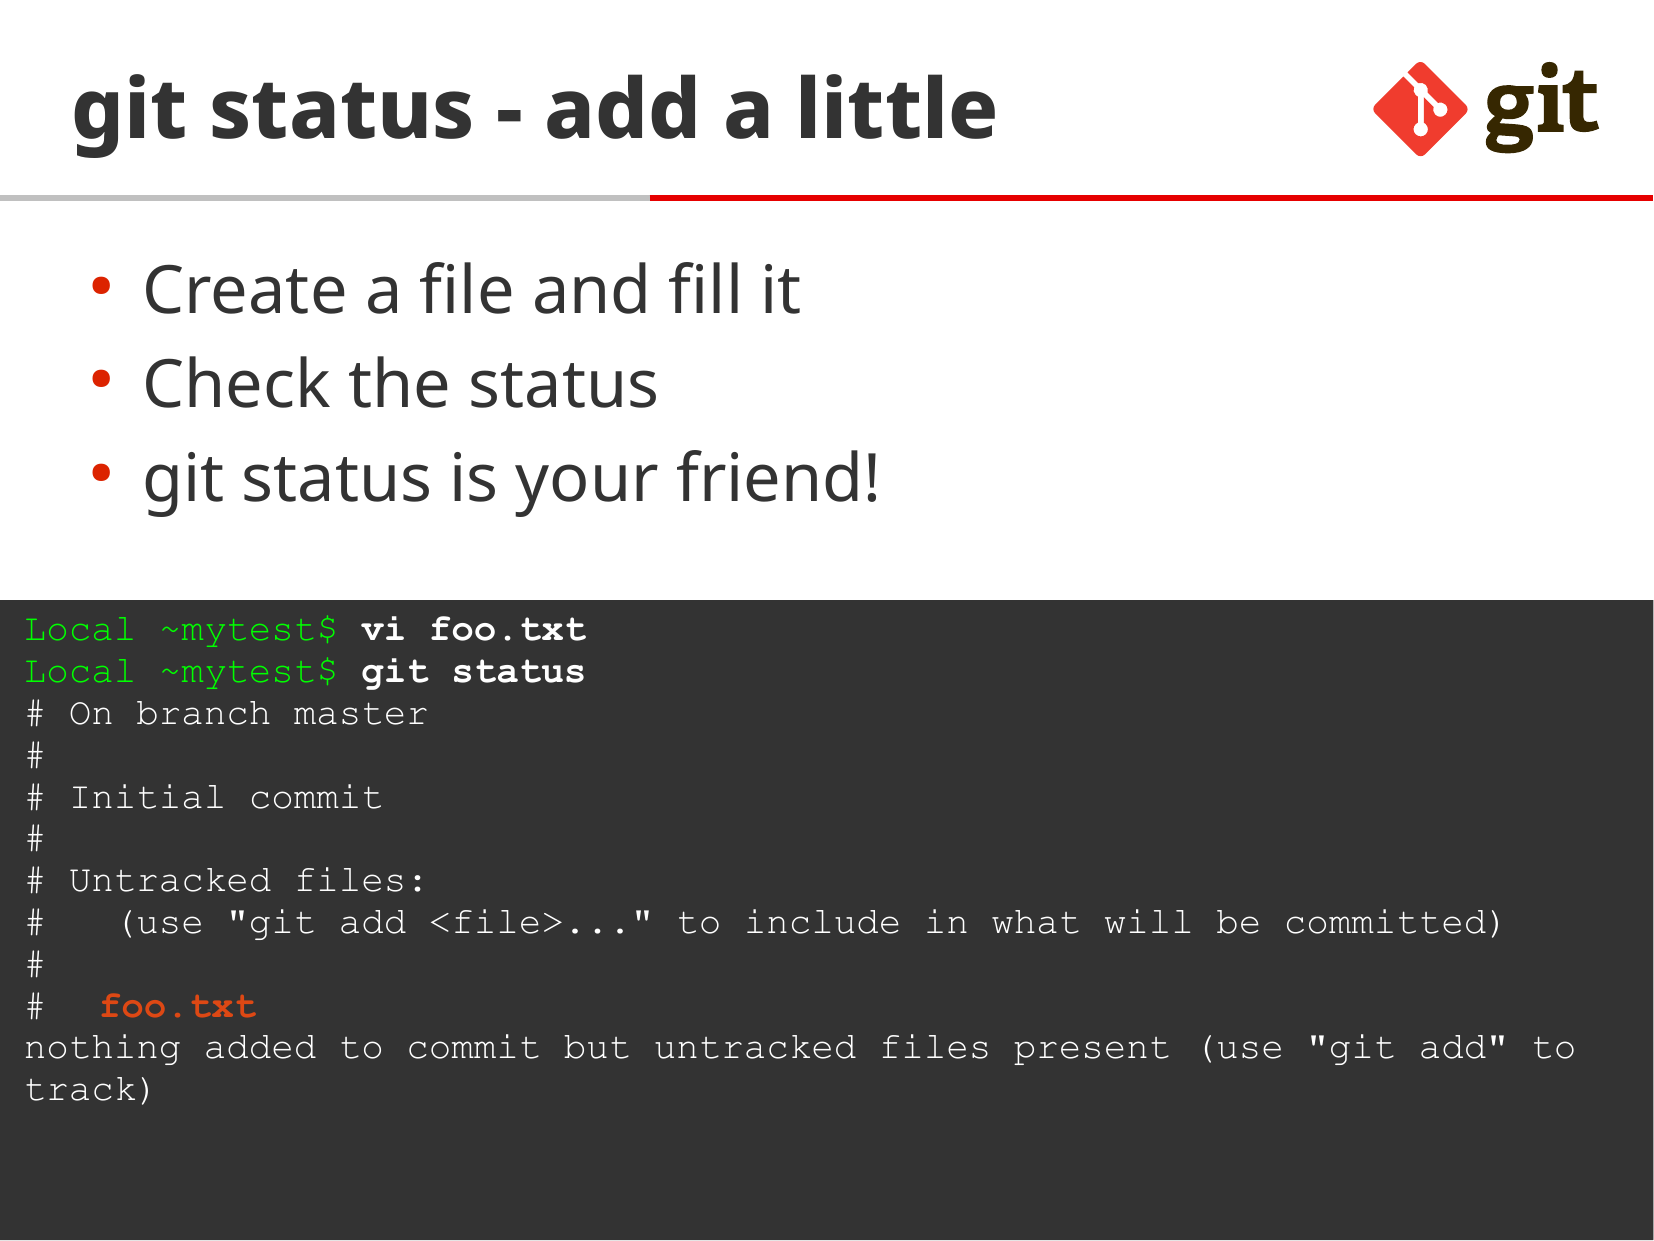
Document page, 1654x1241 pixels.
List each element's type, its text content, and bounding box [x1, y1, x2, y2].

title git status - add a little [56, 36, 1546, 175]
text_box Local ~mytest$ vi foo.txt Local ~mytest$ git status # On branch master # # Initial commit # # Untracked files: # (use "git add <file>..." to include in what will be committed) # # foo.txt nothing added to commit but untracked files present (use "git add" to track) [0, 600, 1654, 1241]
list Create a file and fill it Check the status git status is your friend! [56, 239, 1595, 522]
